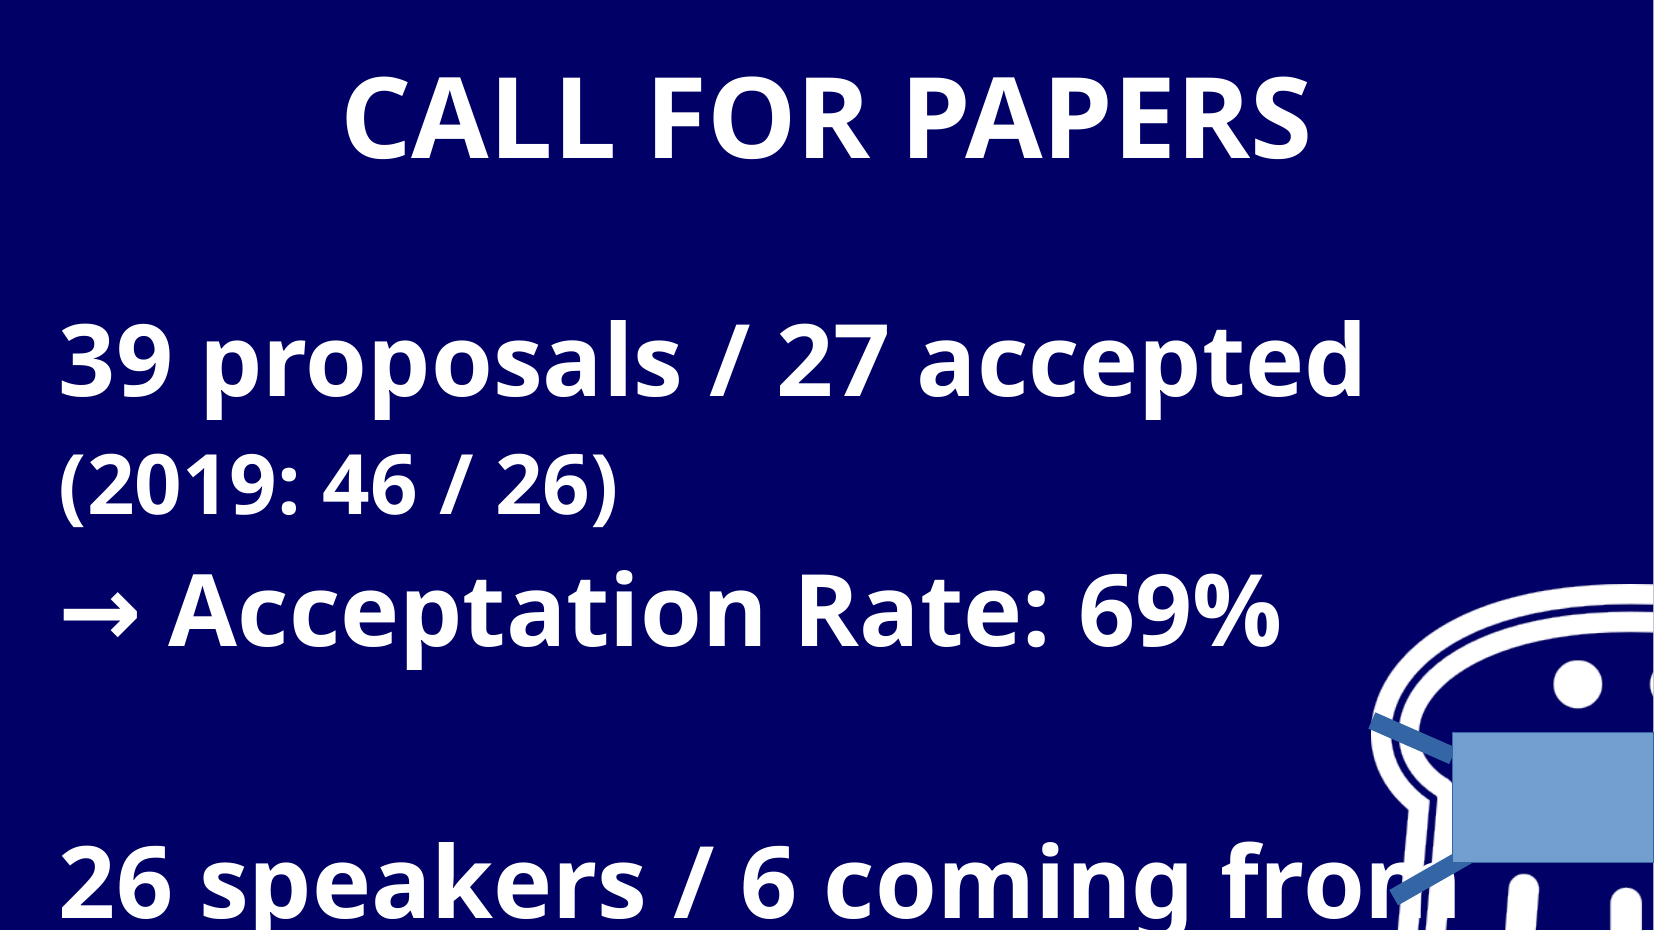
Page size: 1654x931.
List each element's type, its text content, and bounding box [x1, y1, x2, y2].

title 39 proposals / 27 accepted (2019: 46 / 26) → Acceptation Rate: 69% 26 speakers / 6 coming from EU (2019: 36 / 14 from abroad) [59, 289, 1548, 880]
text_box [1452, 732, 1654, 863]
picture [1548, 584, 1654, 732]
picture [1371, 863, 1654, 931]
title CALL FOR PAPERS [0, 0, 1654, 269]
